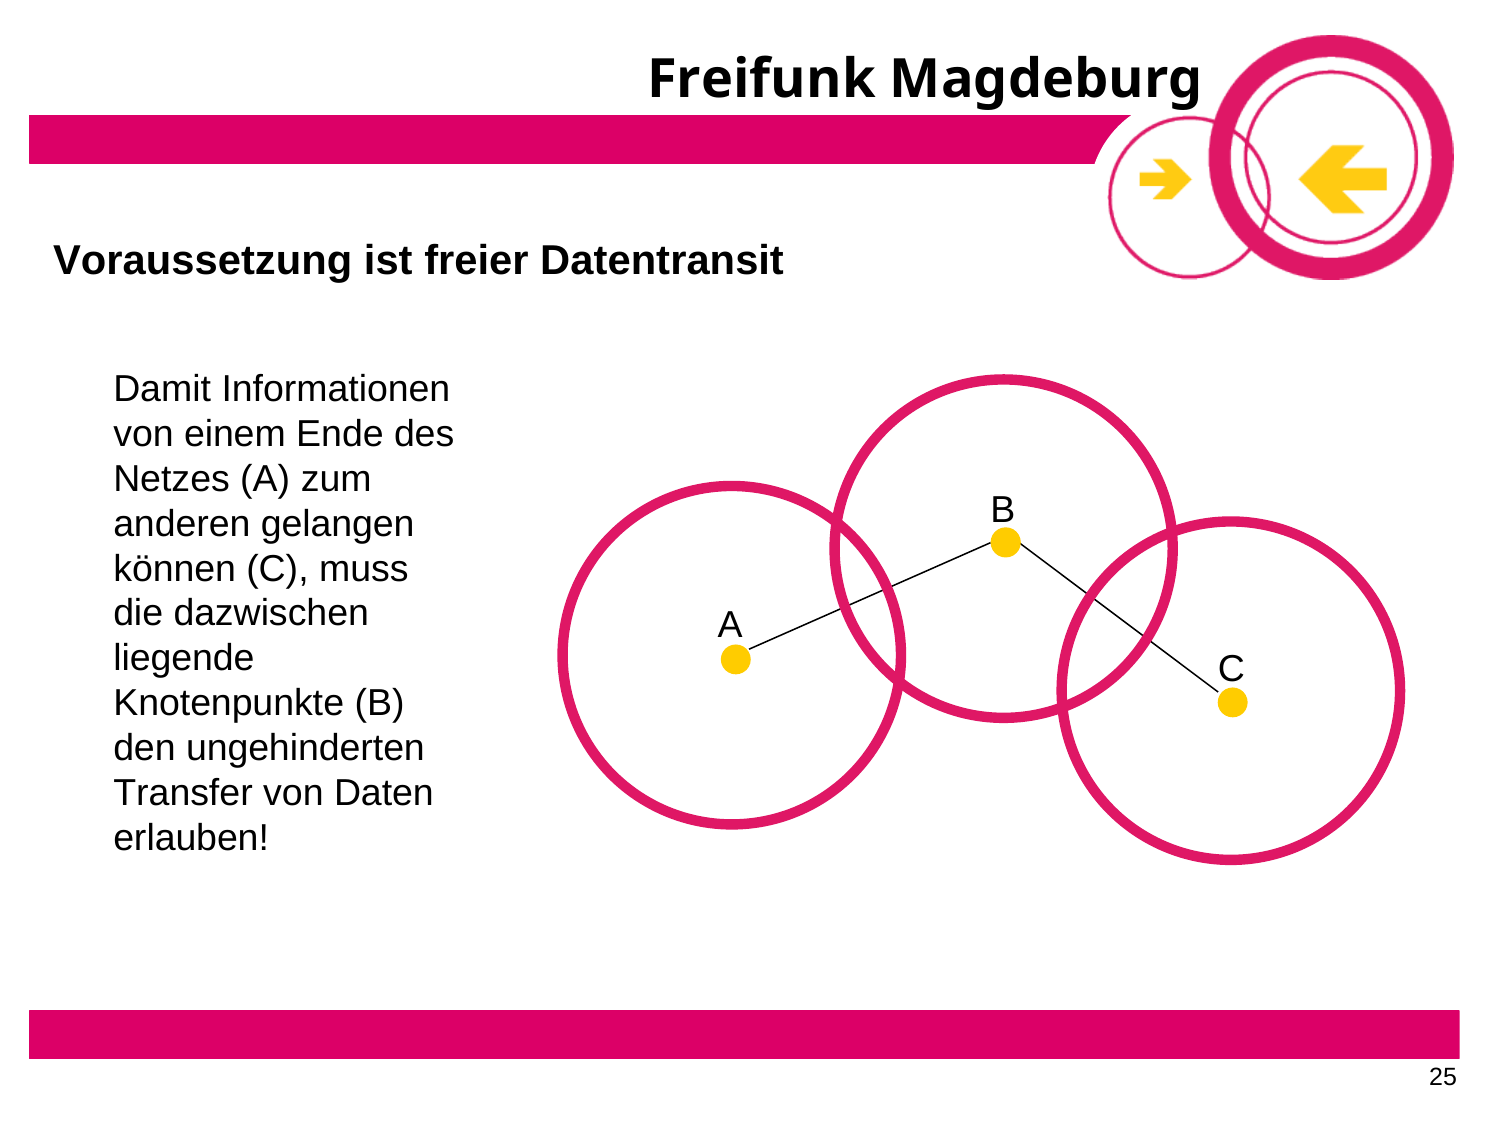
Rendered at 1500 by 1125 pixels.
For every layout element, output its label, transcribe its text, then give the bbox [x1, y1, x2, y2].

text_box A [702, 576, 756, 654]
text_box [720, 654, 751, 675]
text_box C [1203, 620, 1256, 698]
text_box Damit Informationen von einem Ende des Netzes (A) zum anderen gelangen können (C), muss die dazwischen liegende Knotenpunkte (B) den ungehinderten Transfer von Daten erlauben! [113, 364, 477, 1003]
text_box [1217, 698, 1248, 718]
picture [1107, 35, 1454, 280]
text_box Voraussetzung ist freier Datentransit [53, 233, 1046, 313]
text_box [990, 538, 1021, 558]
text_box B [975, 461, 1029, 538]
